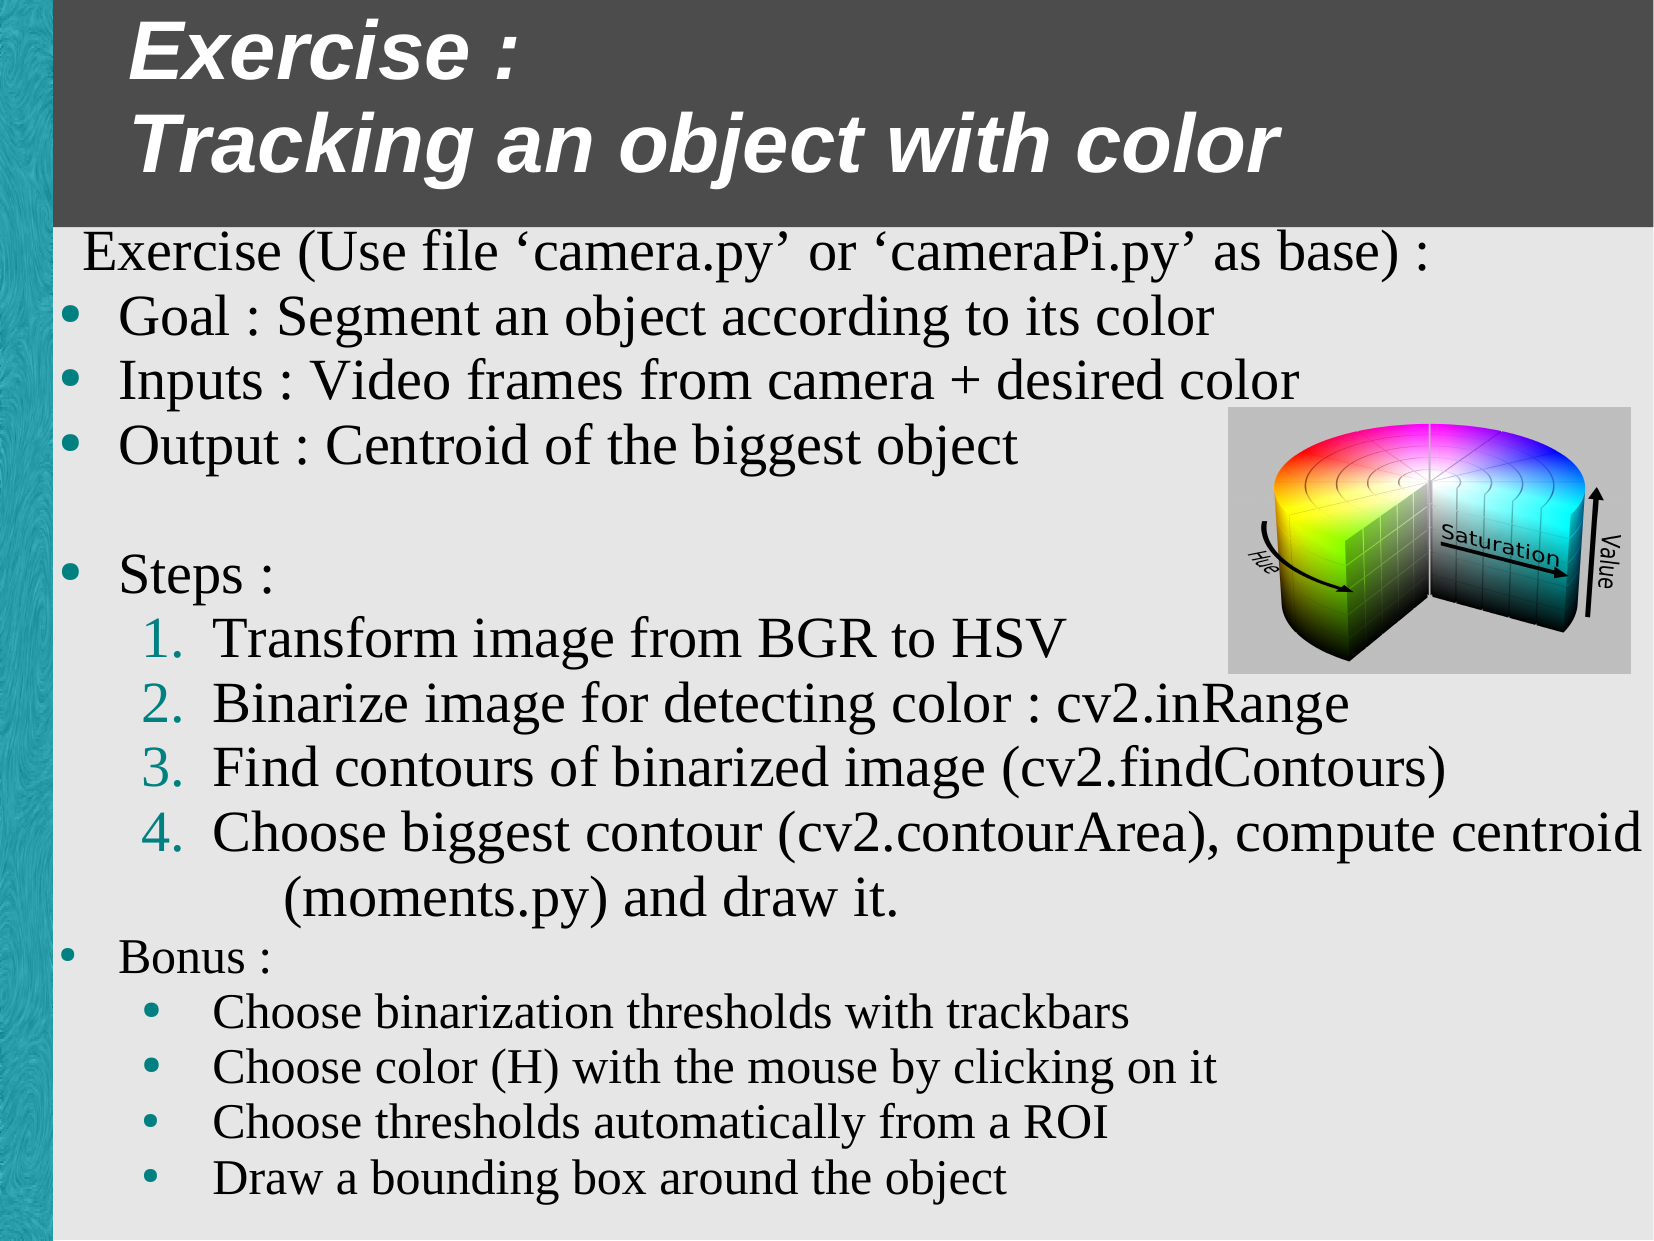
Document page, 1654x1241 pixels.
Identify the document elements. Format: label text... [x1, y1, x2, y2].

picture [1228, 407, 1631, 674]
list Exercise (Use file ‘camera.py’ or ‘cameraPi.py’ as base) : Goal : Segment an object according to its color Inputs : Video frames from camera + desired color Output : Centroid of the biggest object Steps : Transform image from BGR to HSV Binarize image for detecting color : cv2.inRange Find contours of binarized image (cv2.findContours) Choose biggest contour (cv2.contourArea), compute centroid (moments.py) and draw it. Bonus : Choose binarization thresholds with trackbars Choose color (H) with the mouse by clicking on it Choose thresholds automatically from a ROI Draw a bounding box around the object [59, 218, 1654, 1241]
title Exercise : Tracking an object with color [128, 4, 1619, 191]
picture [0, 0, 53, 1241]
